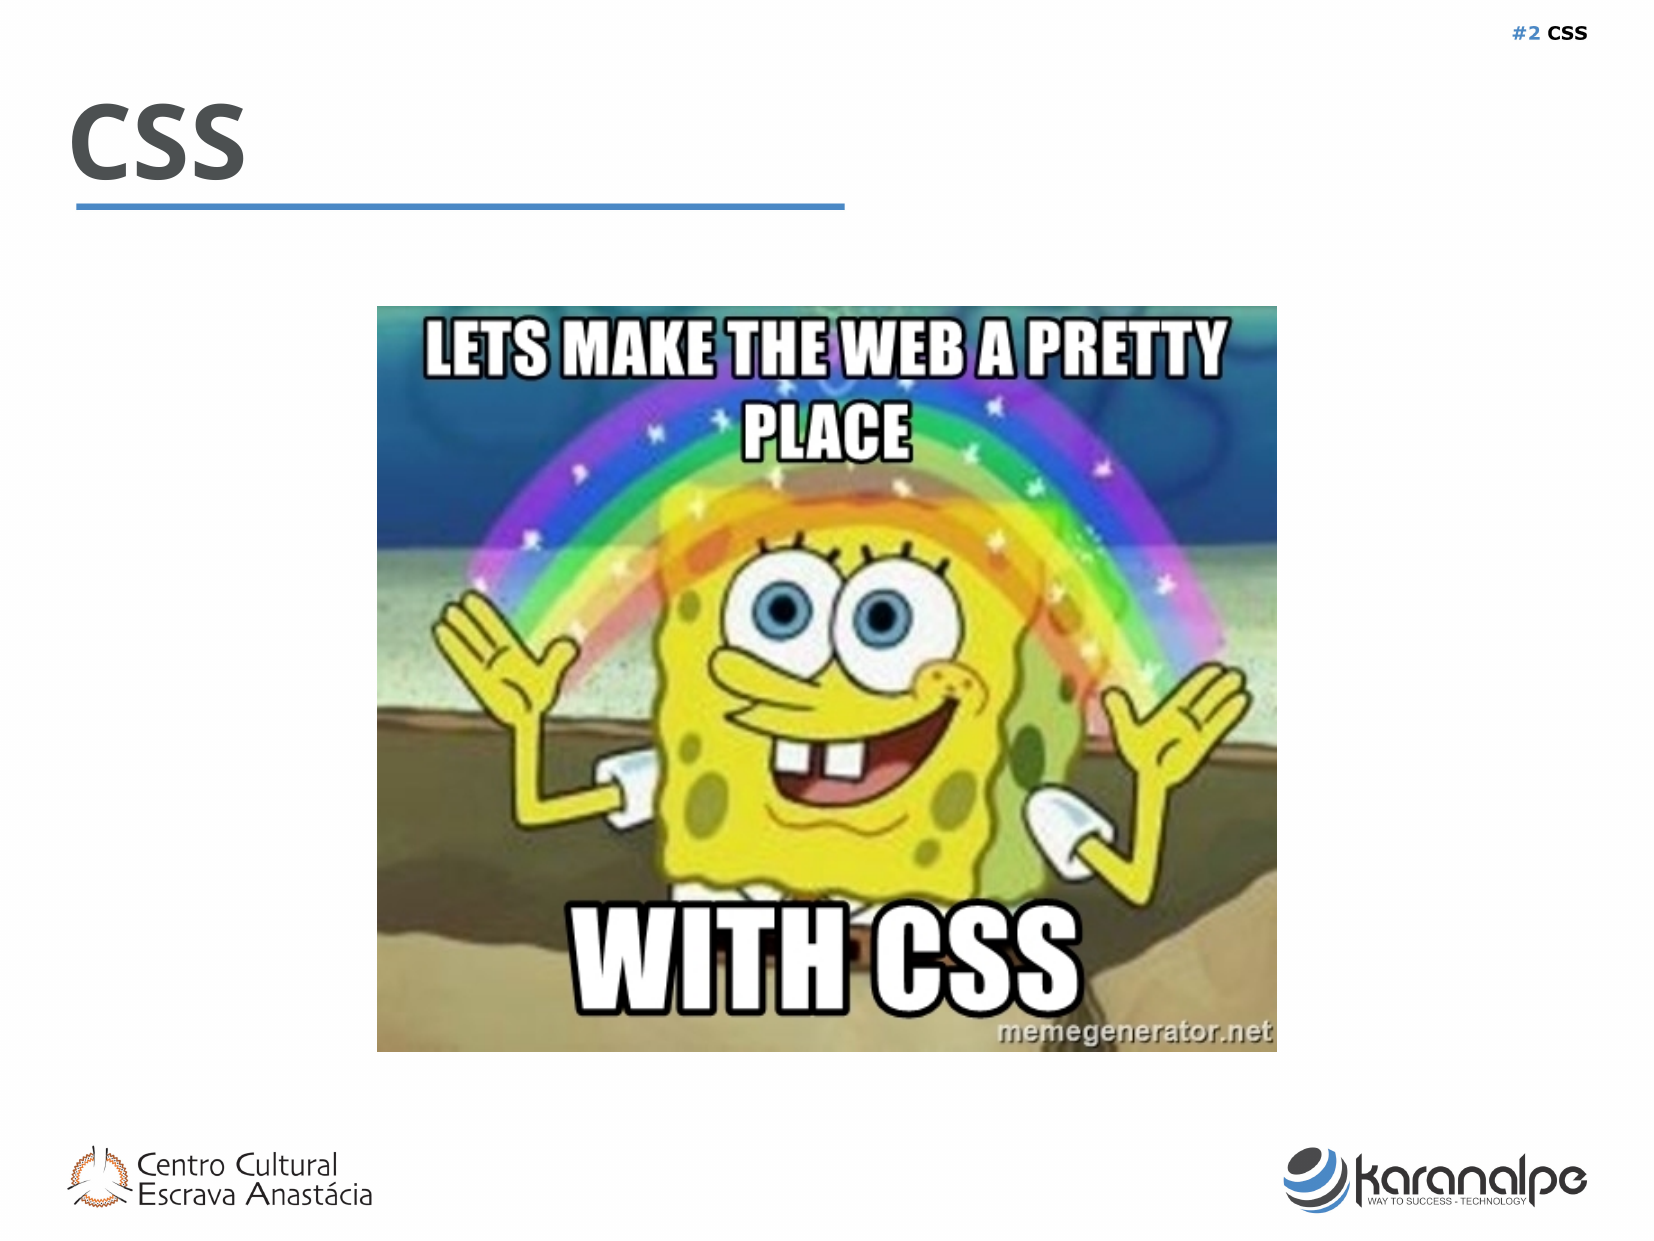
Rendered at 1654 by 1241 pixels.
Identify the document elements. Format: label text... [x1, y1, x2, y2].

title CSS [66, 35, 1555, 243]
picture [0, 0, 1654, 1241]
